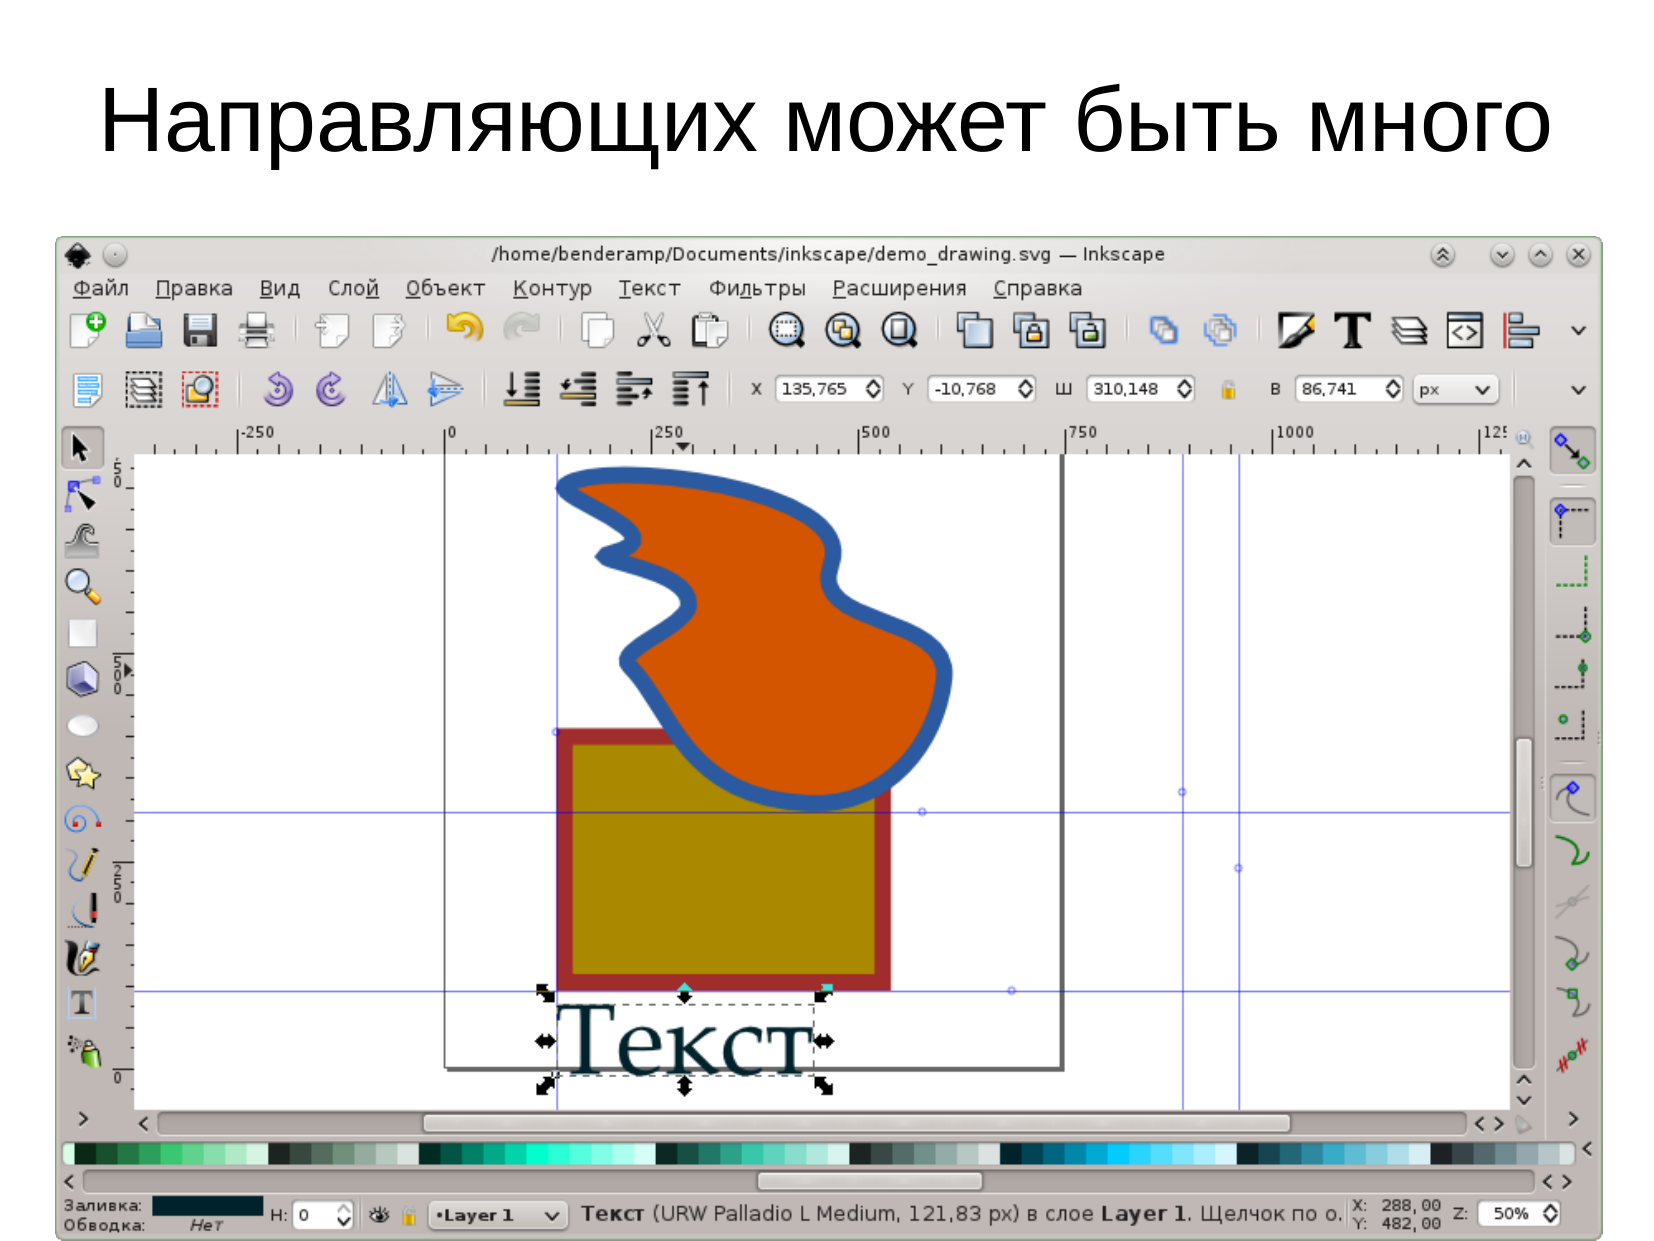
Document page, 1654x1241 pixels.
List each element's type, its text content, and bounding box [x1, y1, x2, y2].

title Направляющих может быть много [82, 37, 1571, 201]
picture [55, 236, 1603, 1241]
